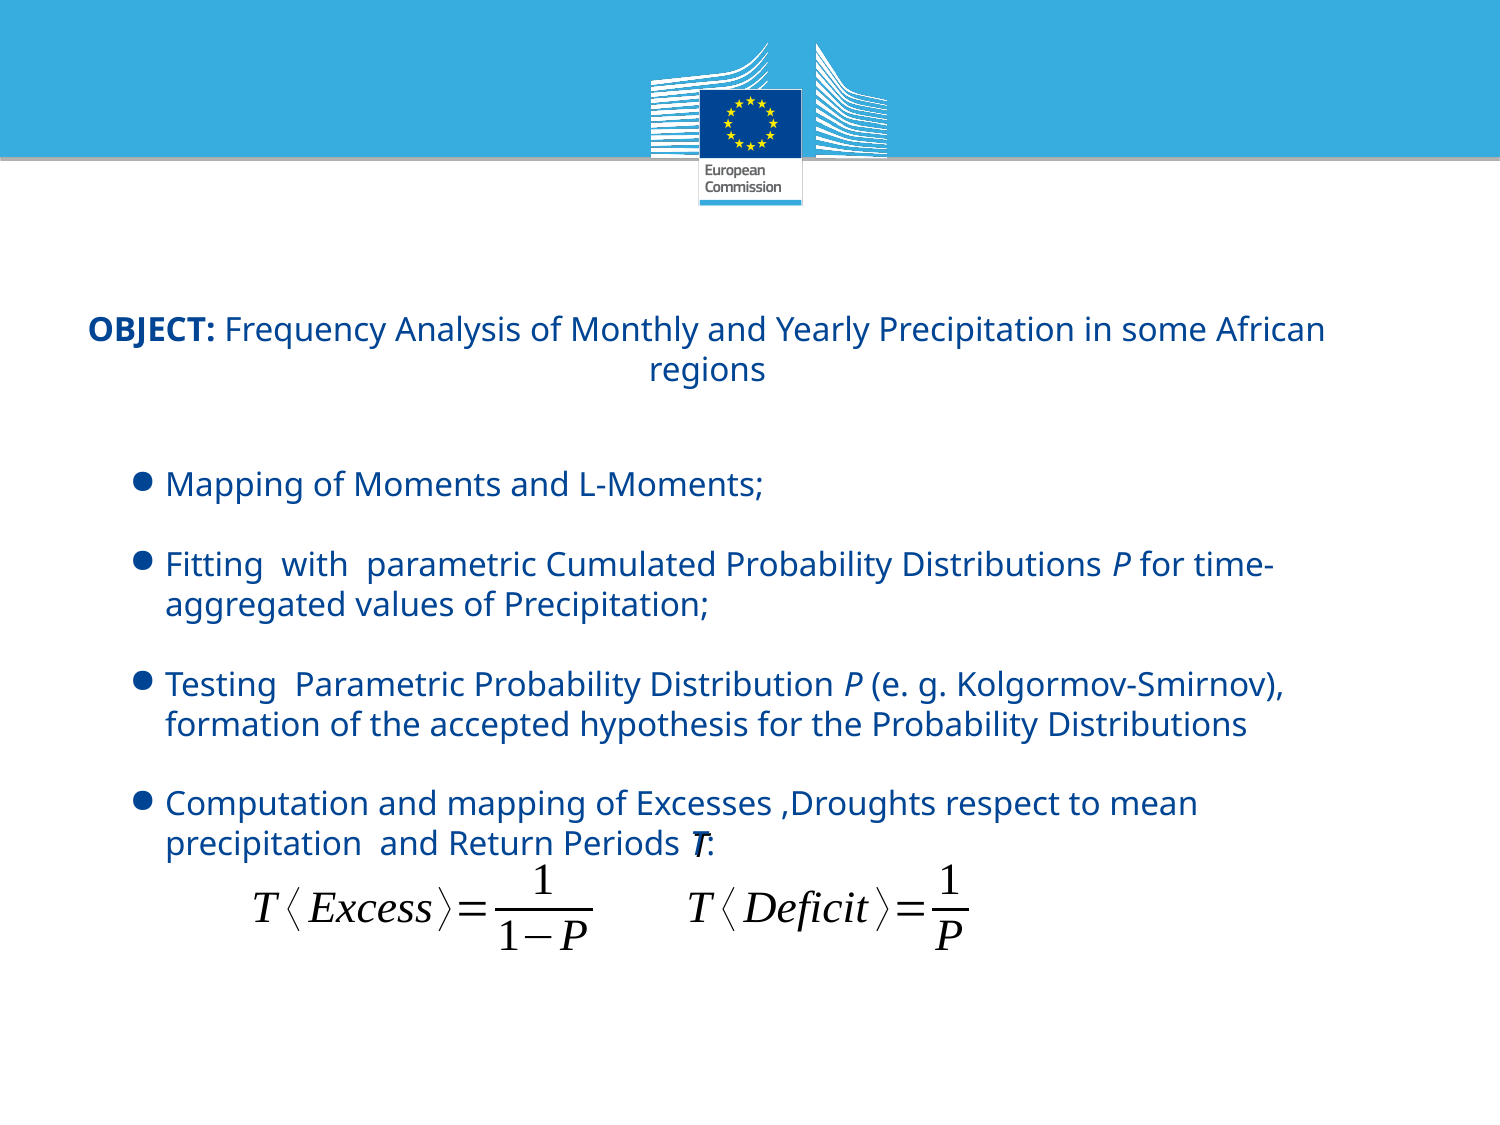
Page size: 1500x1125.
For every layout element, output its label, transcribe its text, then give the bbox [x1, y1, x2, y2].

chart [240, 855, 606, 962]
picture [651, 42, 887, 207]
text_box OBJECT: Frequency Analysis of Monthly and Yearly Precipitation in some African regions [60, 255, 1356, 495]
chart [675, 855, 982, 962]
text_box Mapping of Moments and L-Moments; Fitting with parametric Cumulated Probability Distributions P for time-aggregated values of Precipitation; Testing Parametric Probability Distribution P (e. g. Kolgormov-Smirnov), formation of the accepted hypothesis for the Probability Distributions Computation and mapping of Excesses ,Droughts respect to mean precipitation and Return Periods T: [114, 410, 1410, 751]
